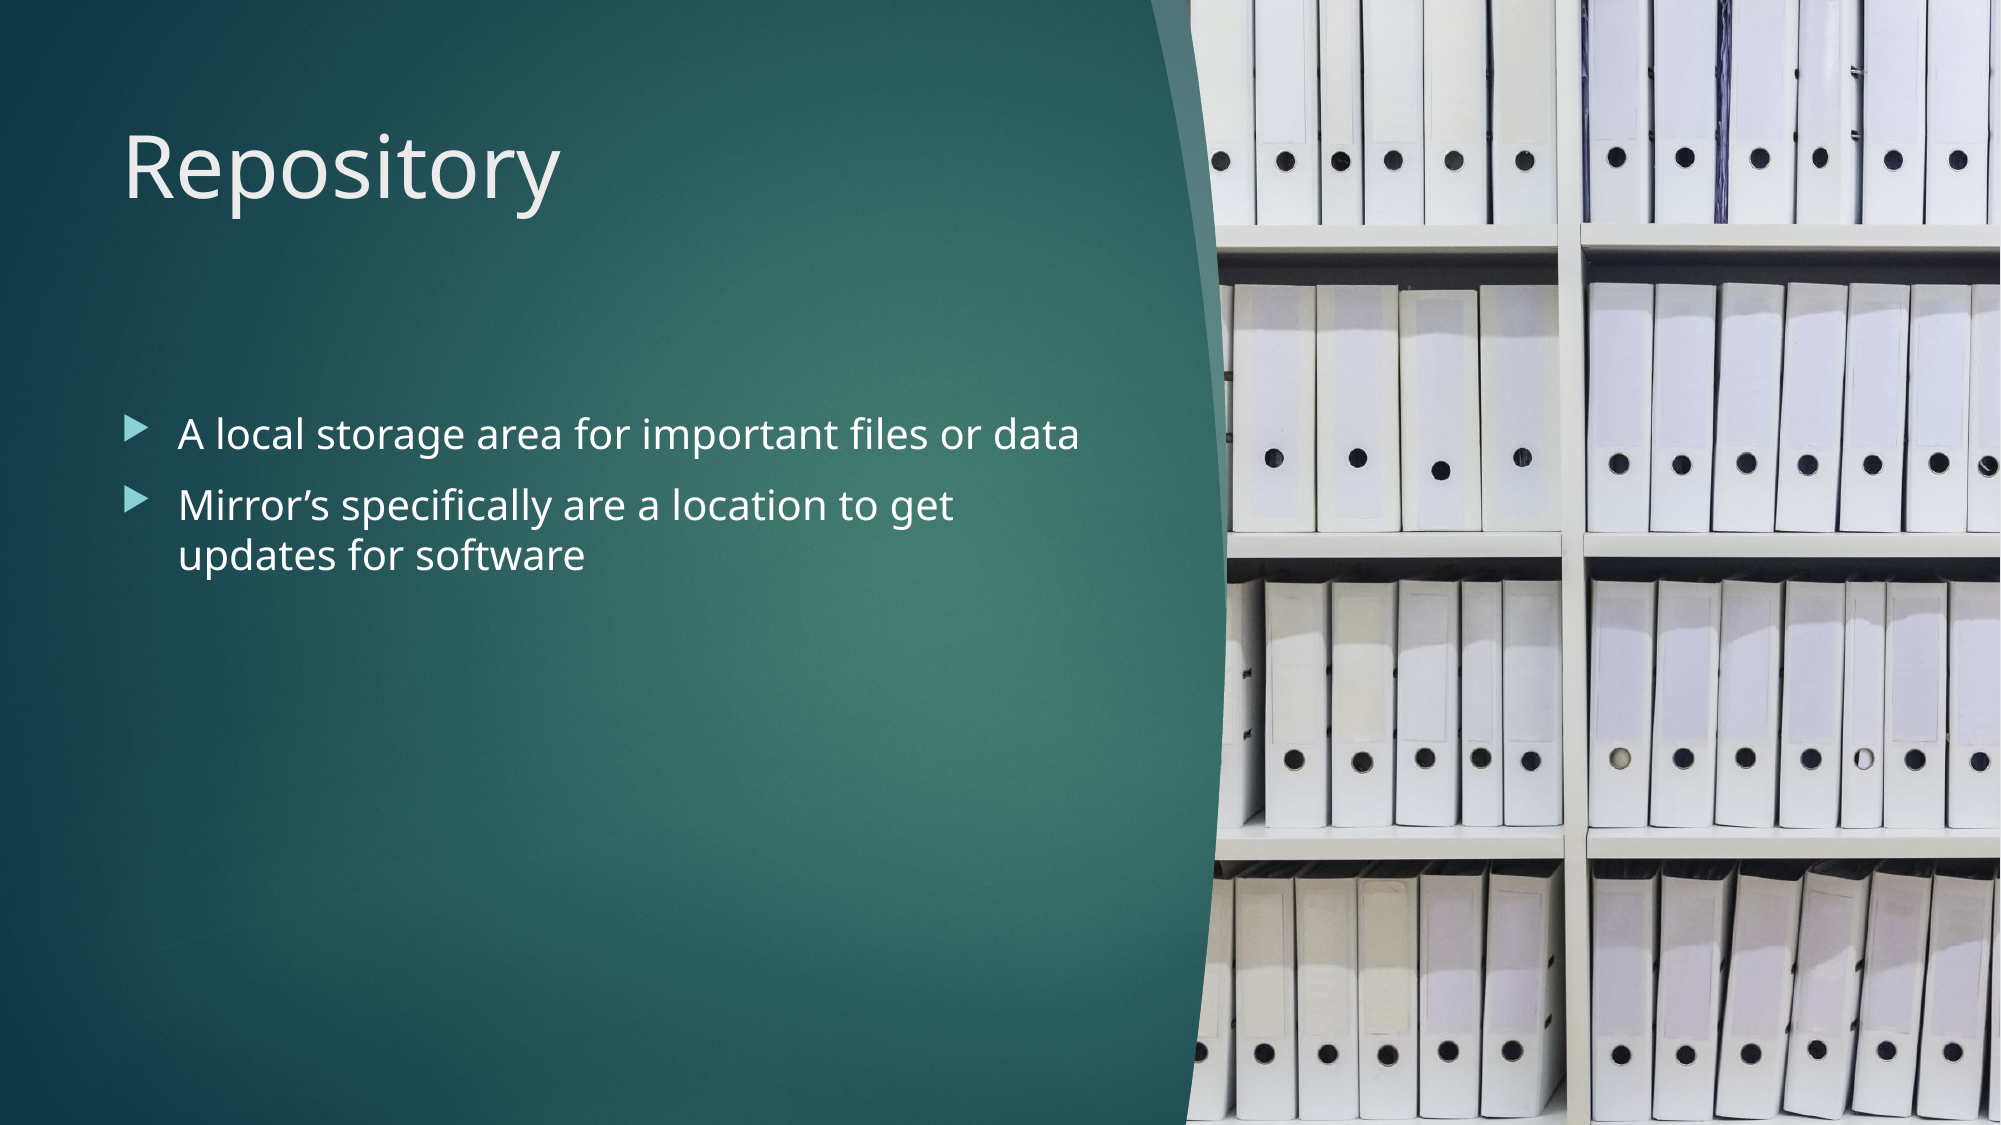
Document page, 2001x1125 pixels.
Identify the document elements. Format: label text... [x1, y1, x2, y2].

text_box [0, 0, 2000, 1125]
title Repository [106, 103, 1122, 370]
list A local storage area for important files or data Mirror’s specifically are a location to get updates for software [106, 399, 1122, 1021]
